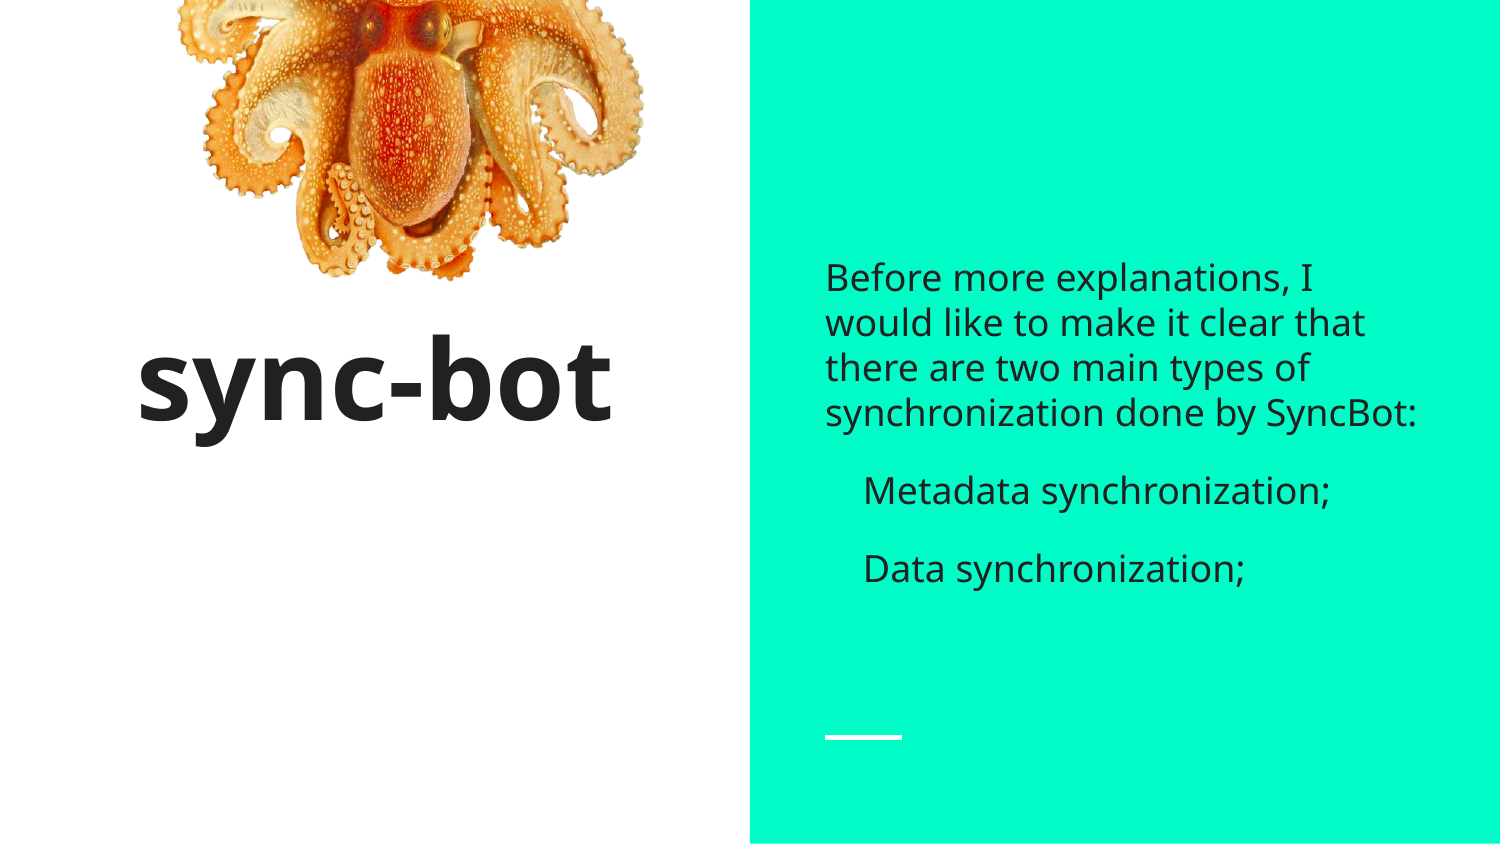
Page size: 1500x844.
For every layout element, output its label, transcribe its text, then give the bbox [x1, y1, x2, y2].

title sync-bot [43, 177, 708, 458]
list Before more explanations, I would like to make it clear that there are two main types of synchronization done by SyncBot: Metadata synchronization; Data synchronization; [810, 118, 1440, 725]
picture [152, 0, 662, 297]
